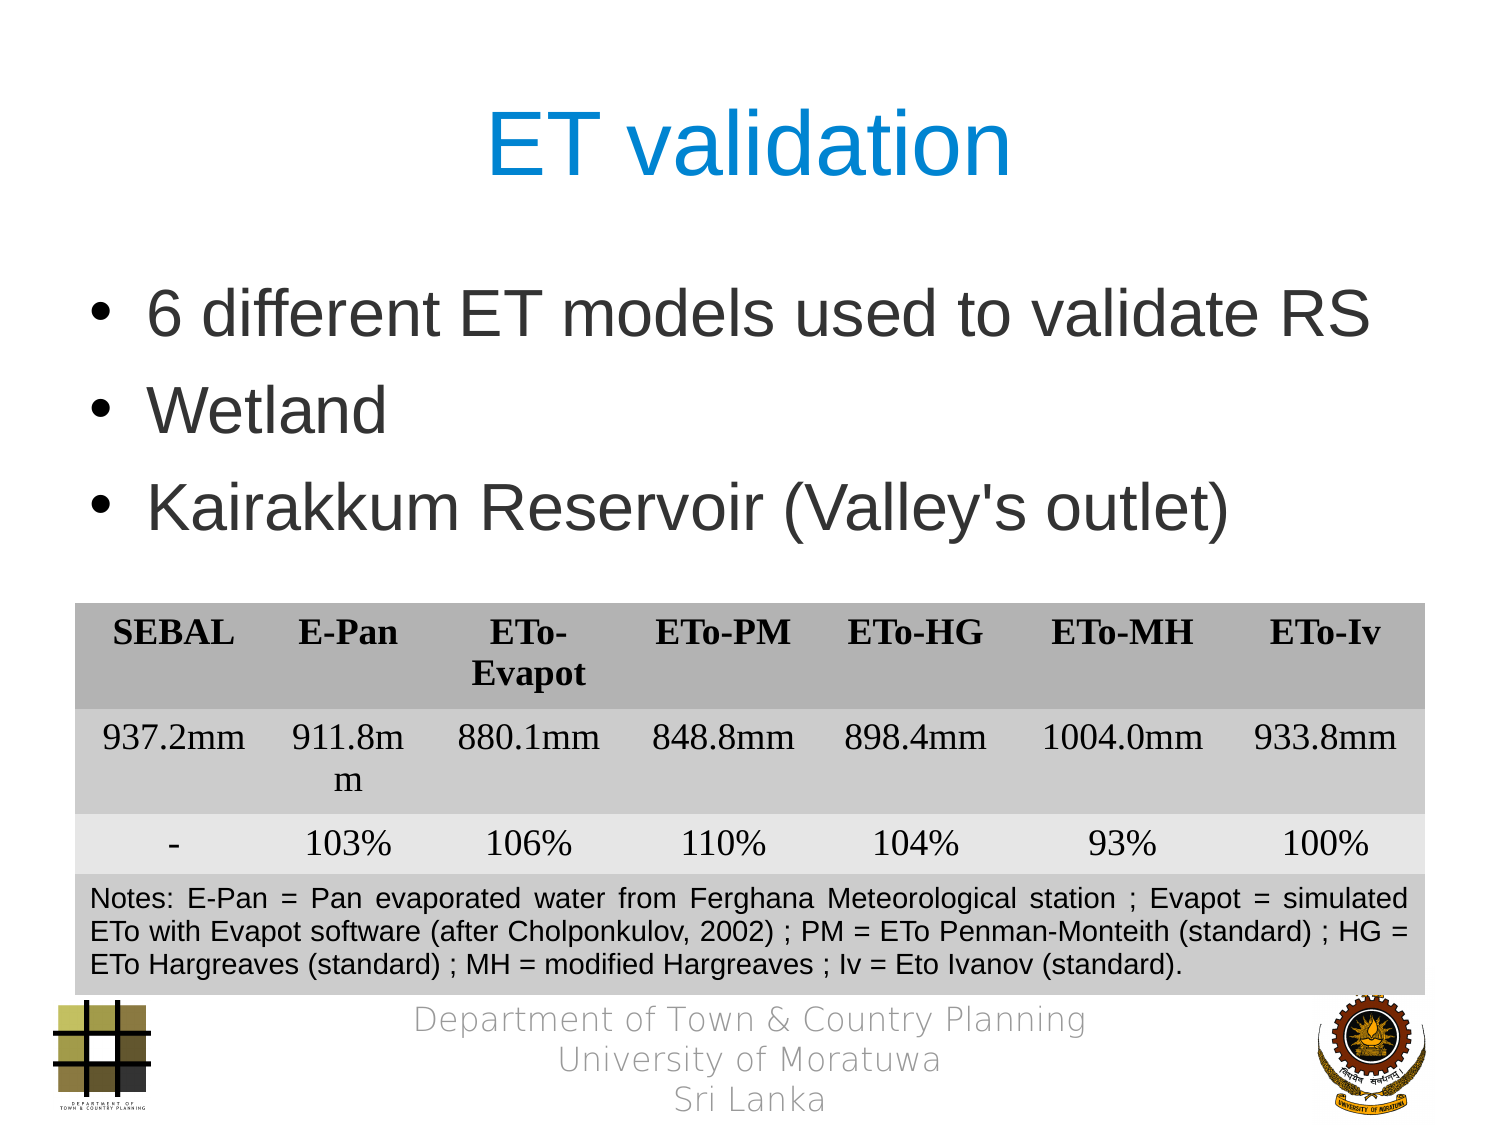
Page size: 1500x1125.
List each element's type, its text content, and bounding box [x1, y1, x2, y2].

table_cell 848.8mm [635, 709, 812, 814]
table_header E-Pan [273, 603, 423, 709]
table_cell Notes: E-Pan = Pan evaporated water from Ferghana Meteorological station ; Evapot = simulated ETo with Evapot software (after Cholponkulov, 2002) ; PM = ETo Penman-Monteith (standard) ; HG = ETo Hargreaves (standard) ; MH = modified Hargreaves ; Iv = Eto Ivanov (standard). [75, 874, 1425, 995]
table_cell 100% [1226, 814, 1425, 874]
table_cell 110% [635, 814, 812, 874]
table_header ETo-Evapot [423, 603, 635, 709]
table_cell 93% [1019, 814, 1226, 874]
picture [53, 1000, 151, 1110]
table_cell 911.8mm [273, 709, 423, 814]
table_cell 880.1mm [423, 709, 635, 814]
table_header ETo-Iv [1226, 603, 1425, 709]
picture [1312, 966, 1435, 1125]
table_header ETo-MH [1019, 603, 1226, 709]
table_cell 103% [273, 814, 423, 874]
table_header ETo-PM [635, 603, 812, 709]
table_cell - [75, 814, 273, 874]
table_header ETo-HG [812, 603, 1019, 709]
table_cell 106% [423, 814, 635, 874]
table_cell 898.4mm [812, 709, 1019, 814]
title ET validation [75, 45, 1426, 233]
table_cell 104% [812, 814, 1019, 874]
list 6 different ET models used to validate RS Wetland Kairakkum Reservoir (Valley's outlet) [75, 262, 1426, 574]
table_header SEBAL [75, 603, 273, 709]
table_cell 1004.0mm [1019, 709, 1226, 814]
table_cell 937.2mm [75, 709, 273, 814]
table_cell 933.8mm [1226, 709, 1425, 814]
